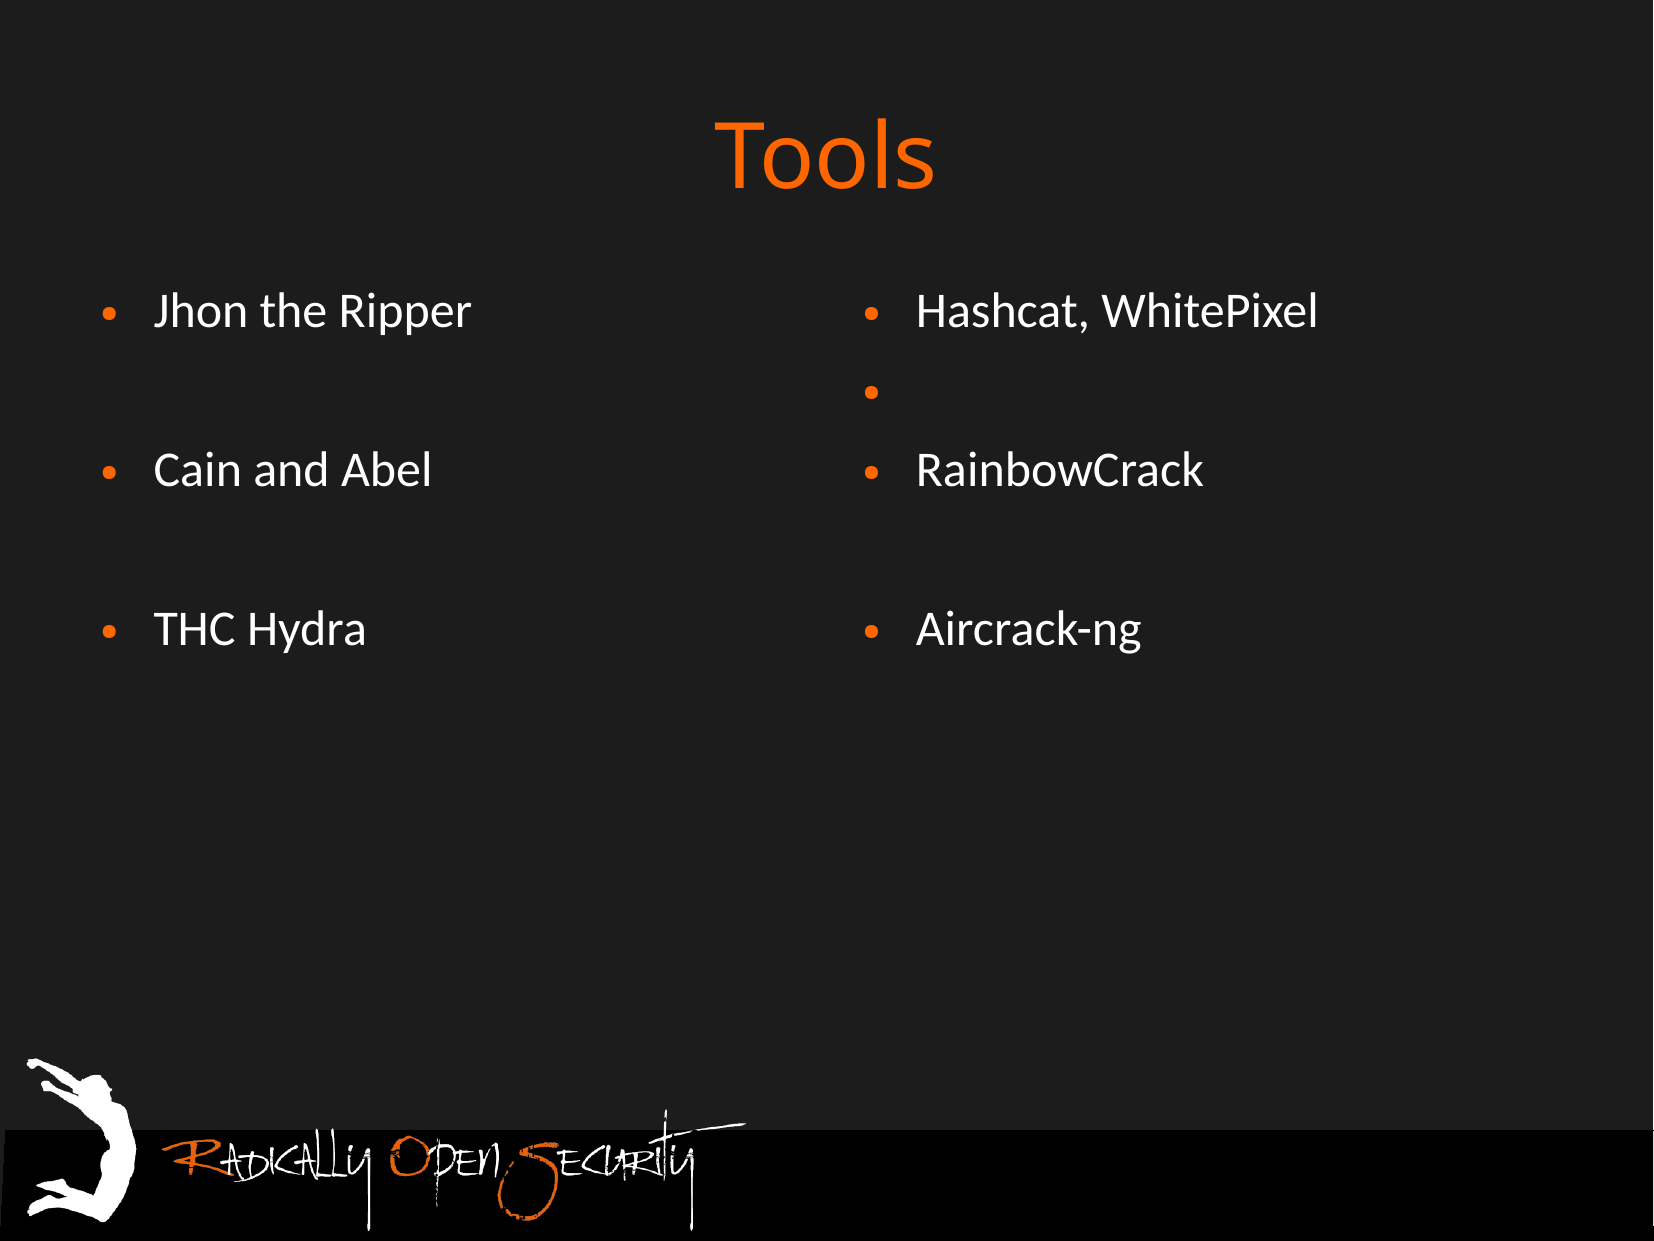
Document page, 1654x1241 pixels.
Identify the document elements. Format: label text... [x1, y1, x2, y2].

picture [0, 1022, 778, 1241]
title Tools [82, 49, 1571, 257]
list Hashcat, WhitePixel RainbowCrack Aircrack-ng [844, 290, 1571, 1010]
list Jhon the Ripper Cain and Abel THC Hydra [82, 290, 809, 1010]
